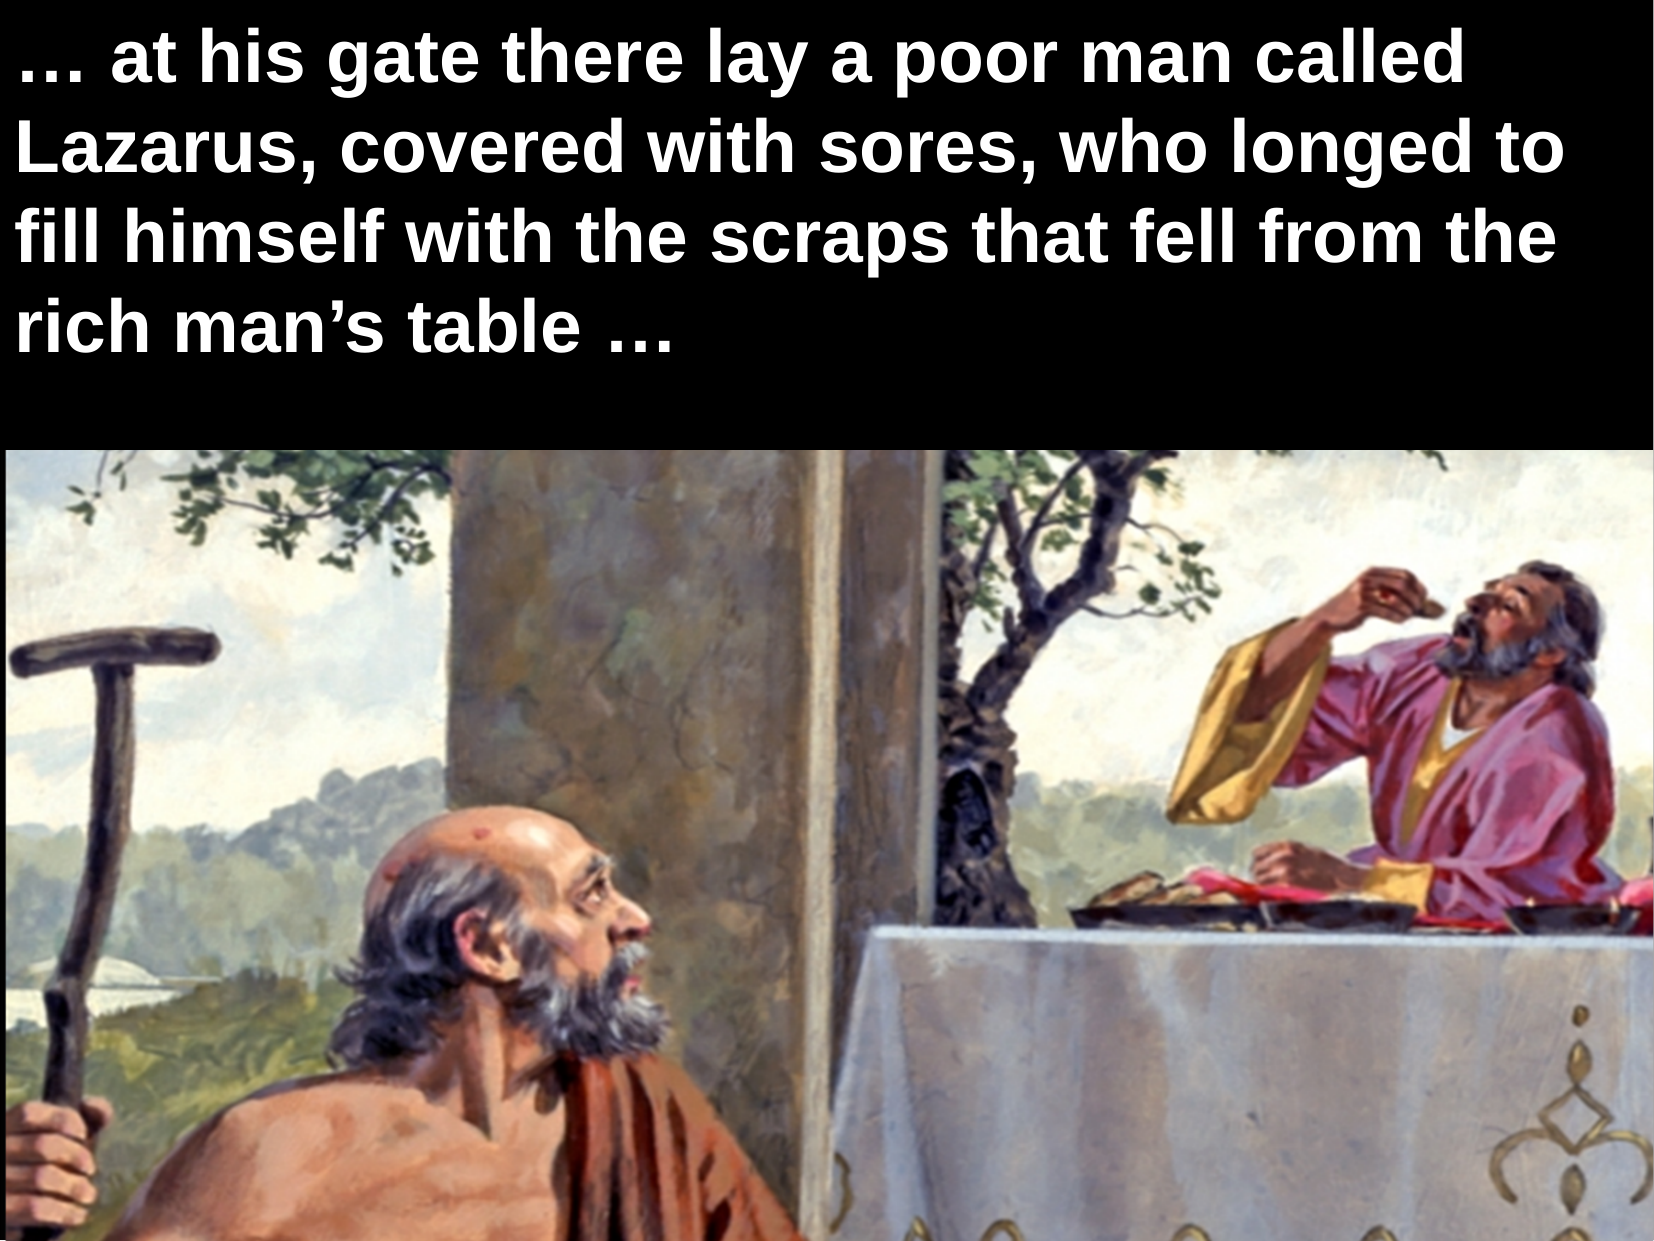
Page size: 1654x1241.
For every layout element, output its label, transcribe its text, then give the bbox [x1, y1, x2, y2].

text_box … at his gate there lay a poor man called Lazarus, covered with sores, who longed to fill himself with the scraps that fell from the rich man’s table … [0, 0, 1654, 376]
picture [0, 450, 1654, 1241]
